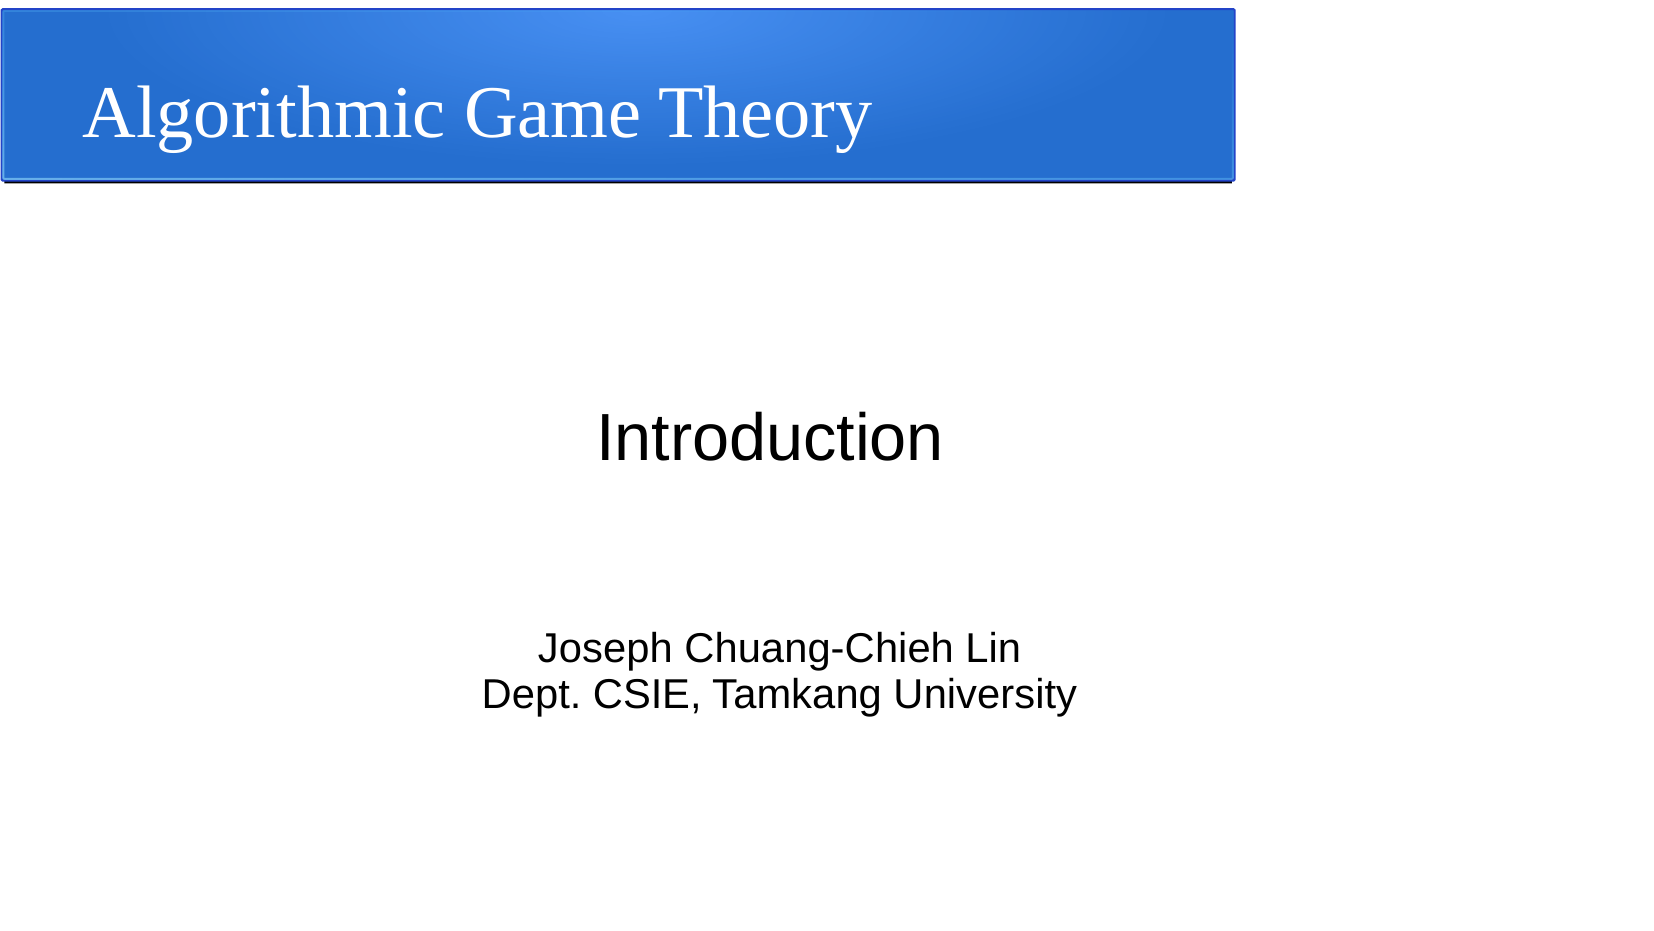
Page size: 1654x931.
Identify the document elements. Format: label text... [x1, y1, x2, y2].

subtitle Introduction Joseph Chuang-Chieh Lin Dept. CSIE, Tamkang University [35, 251, 1524, 792]
title Algorithmic Game Theory [82, 35, 1235, 189]
